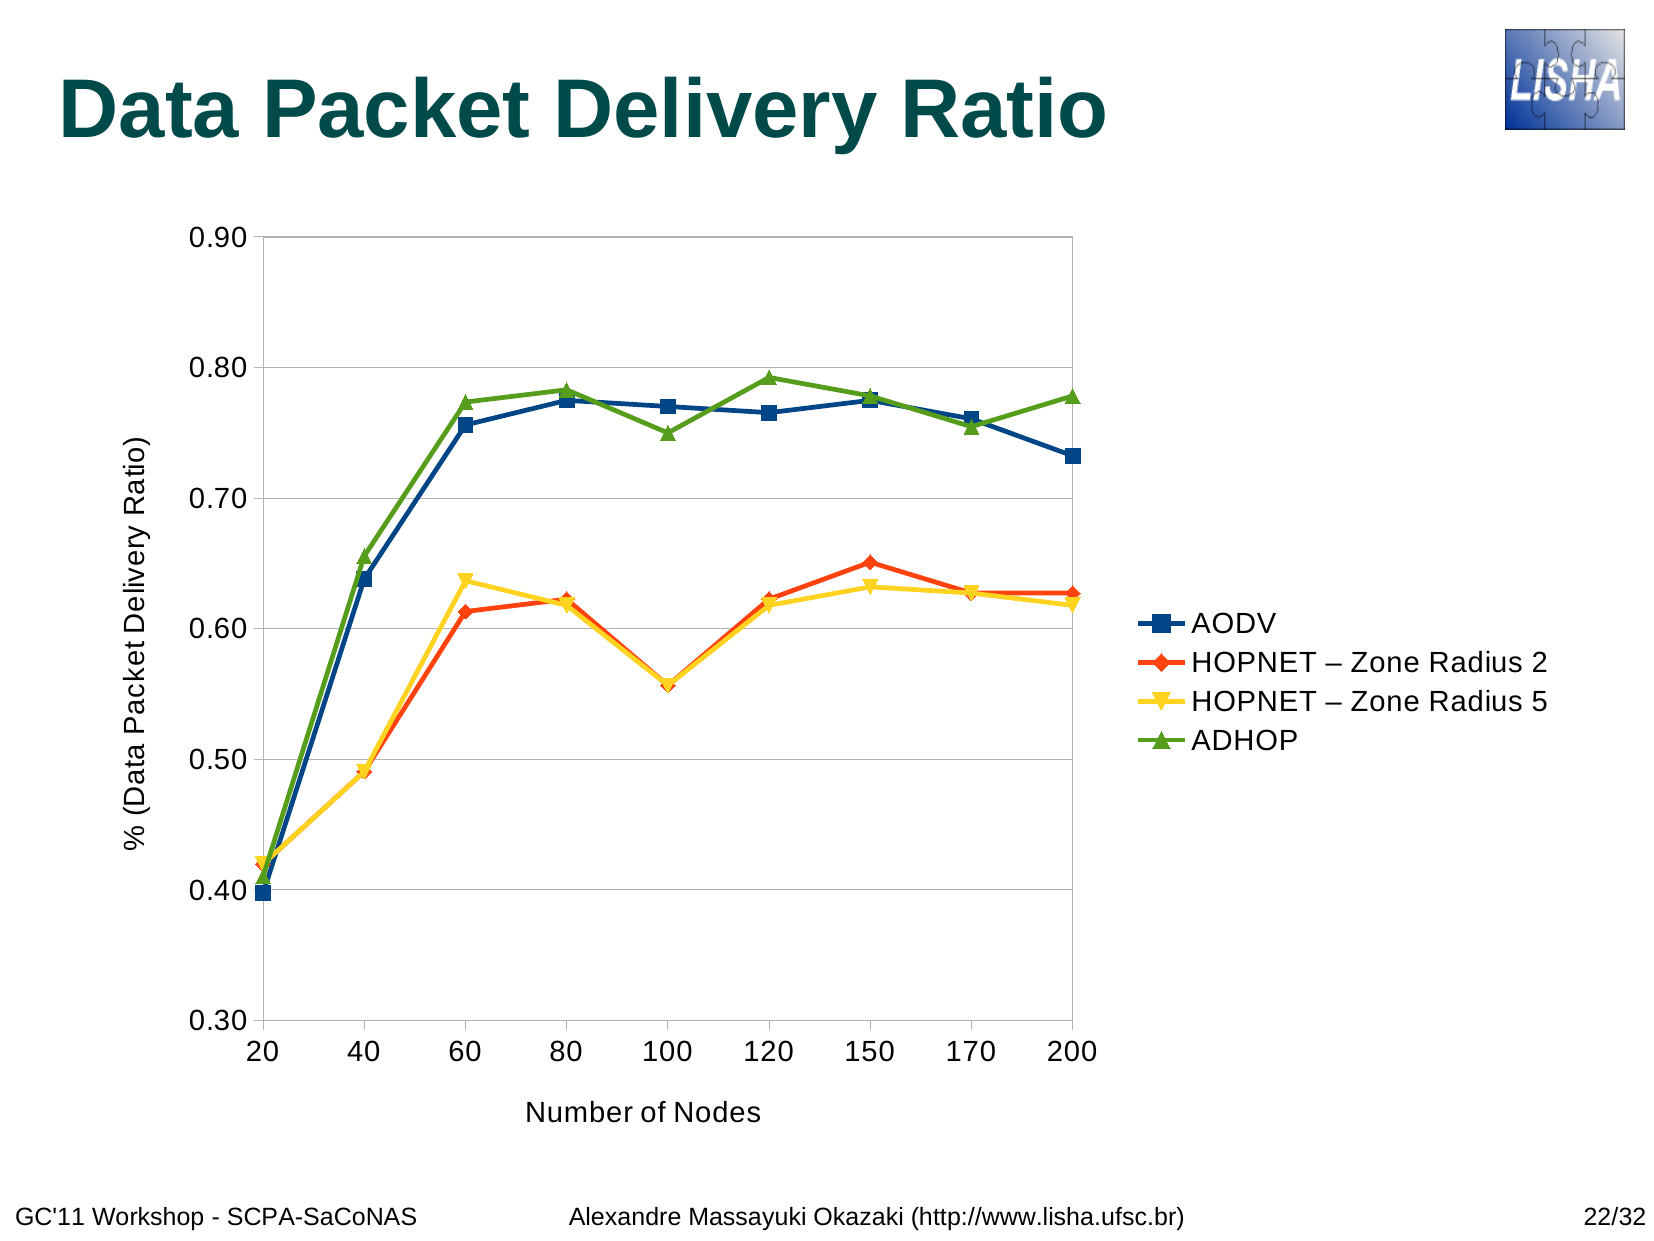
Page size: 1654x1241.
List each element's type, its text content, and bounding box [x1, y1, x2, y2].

title Data Packet Delivery Ratio [58, 11, 1595, 219]
chart [82, 201, 1572, 1163]
picture [1595, 29, 1625, 130]
